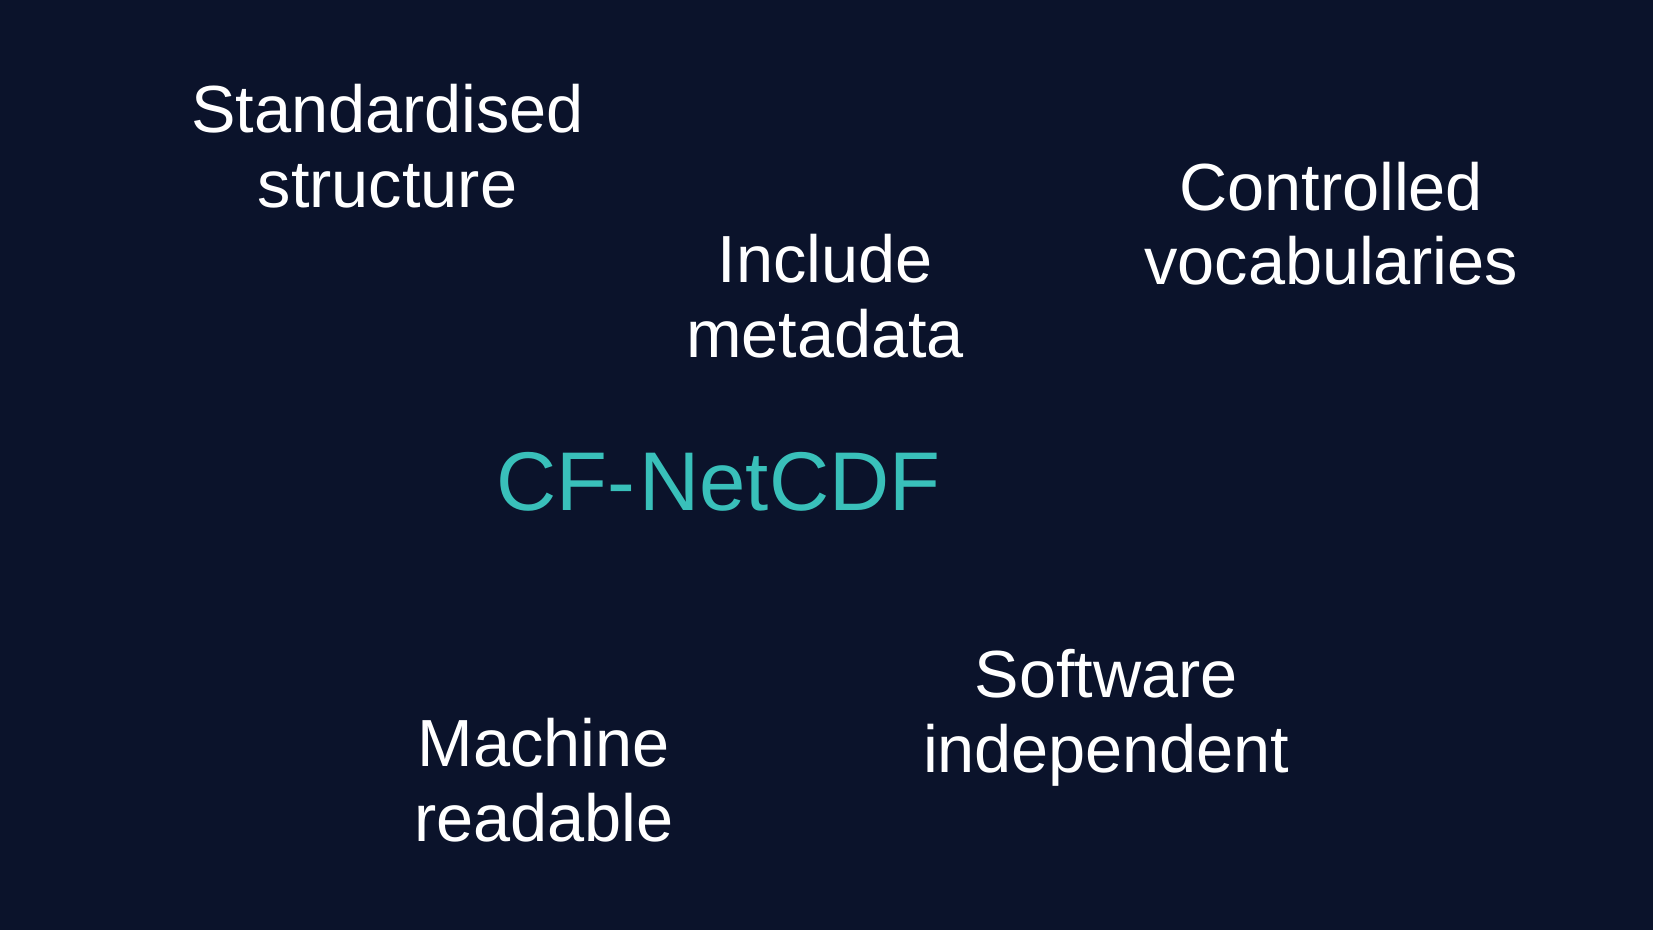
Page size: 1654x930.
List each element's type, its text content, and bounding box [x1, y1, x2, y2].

text_box Software independent [900, 562, 1313, 862]
text_box Controlled vocabularies [1125, 75, 1538, 375]
text_box Machine readable [337, 630, 751, 930]
text_box NetCDF [624, 419, 1141, 537]
text_box Standardised structure [112, 68, 663, 226]
text_box Include metadata [675, 218, 976, 376]
text_box CF- [481, 428, 650, 537]
